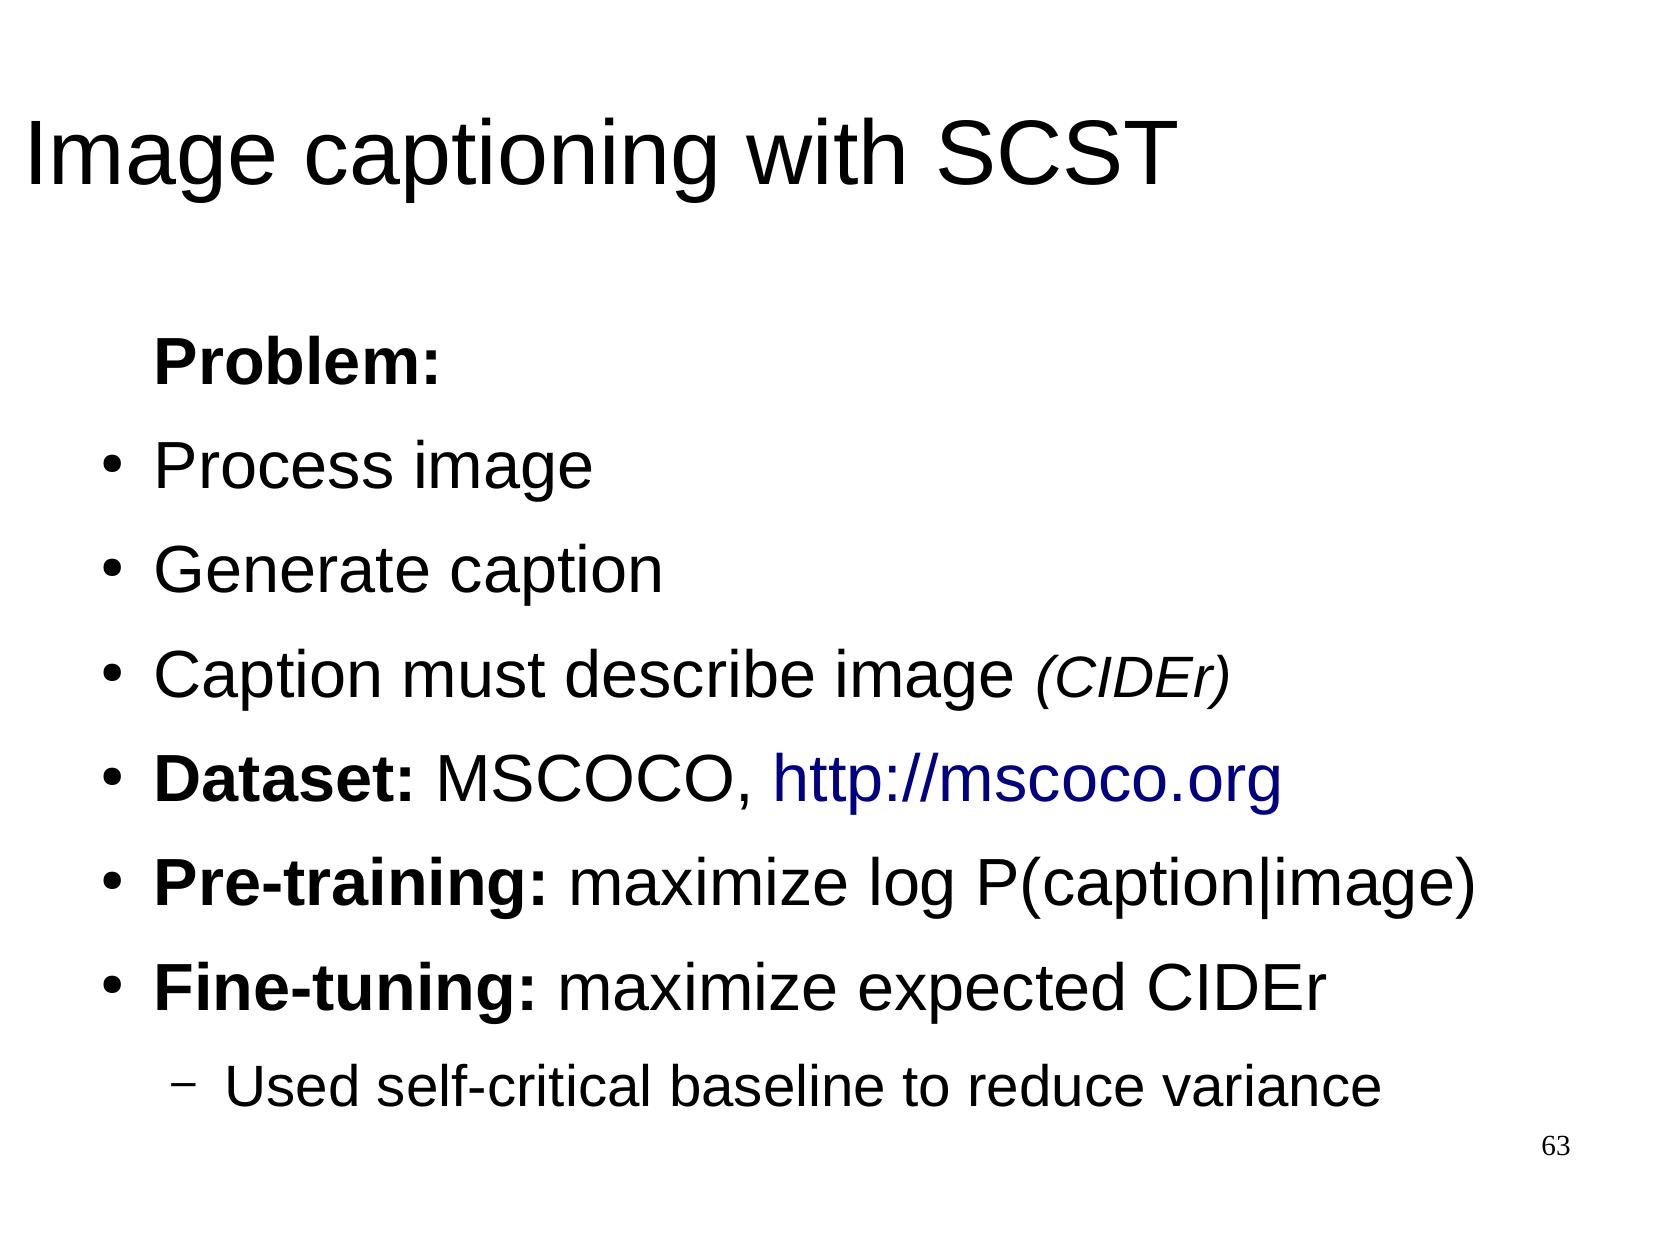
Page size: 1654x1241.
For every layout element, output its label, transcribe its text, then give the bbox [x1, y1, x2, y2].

list Problem: Process image Generate caption Caption must describe image (CIDEr) Dataset: MSCOCO, http://mscoco.org Pre-training: maximize log P(caption|image) Fine-tuning: maximize expected CIDEr Used self-critical baseline to reduce variance [82, 323, 1654, 1241]
title Image captioning with SCST [23, 49, 1512, 257]
